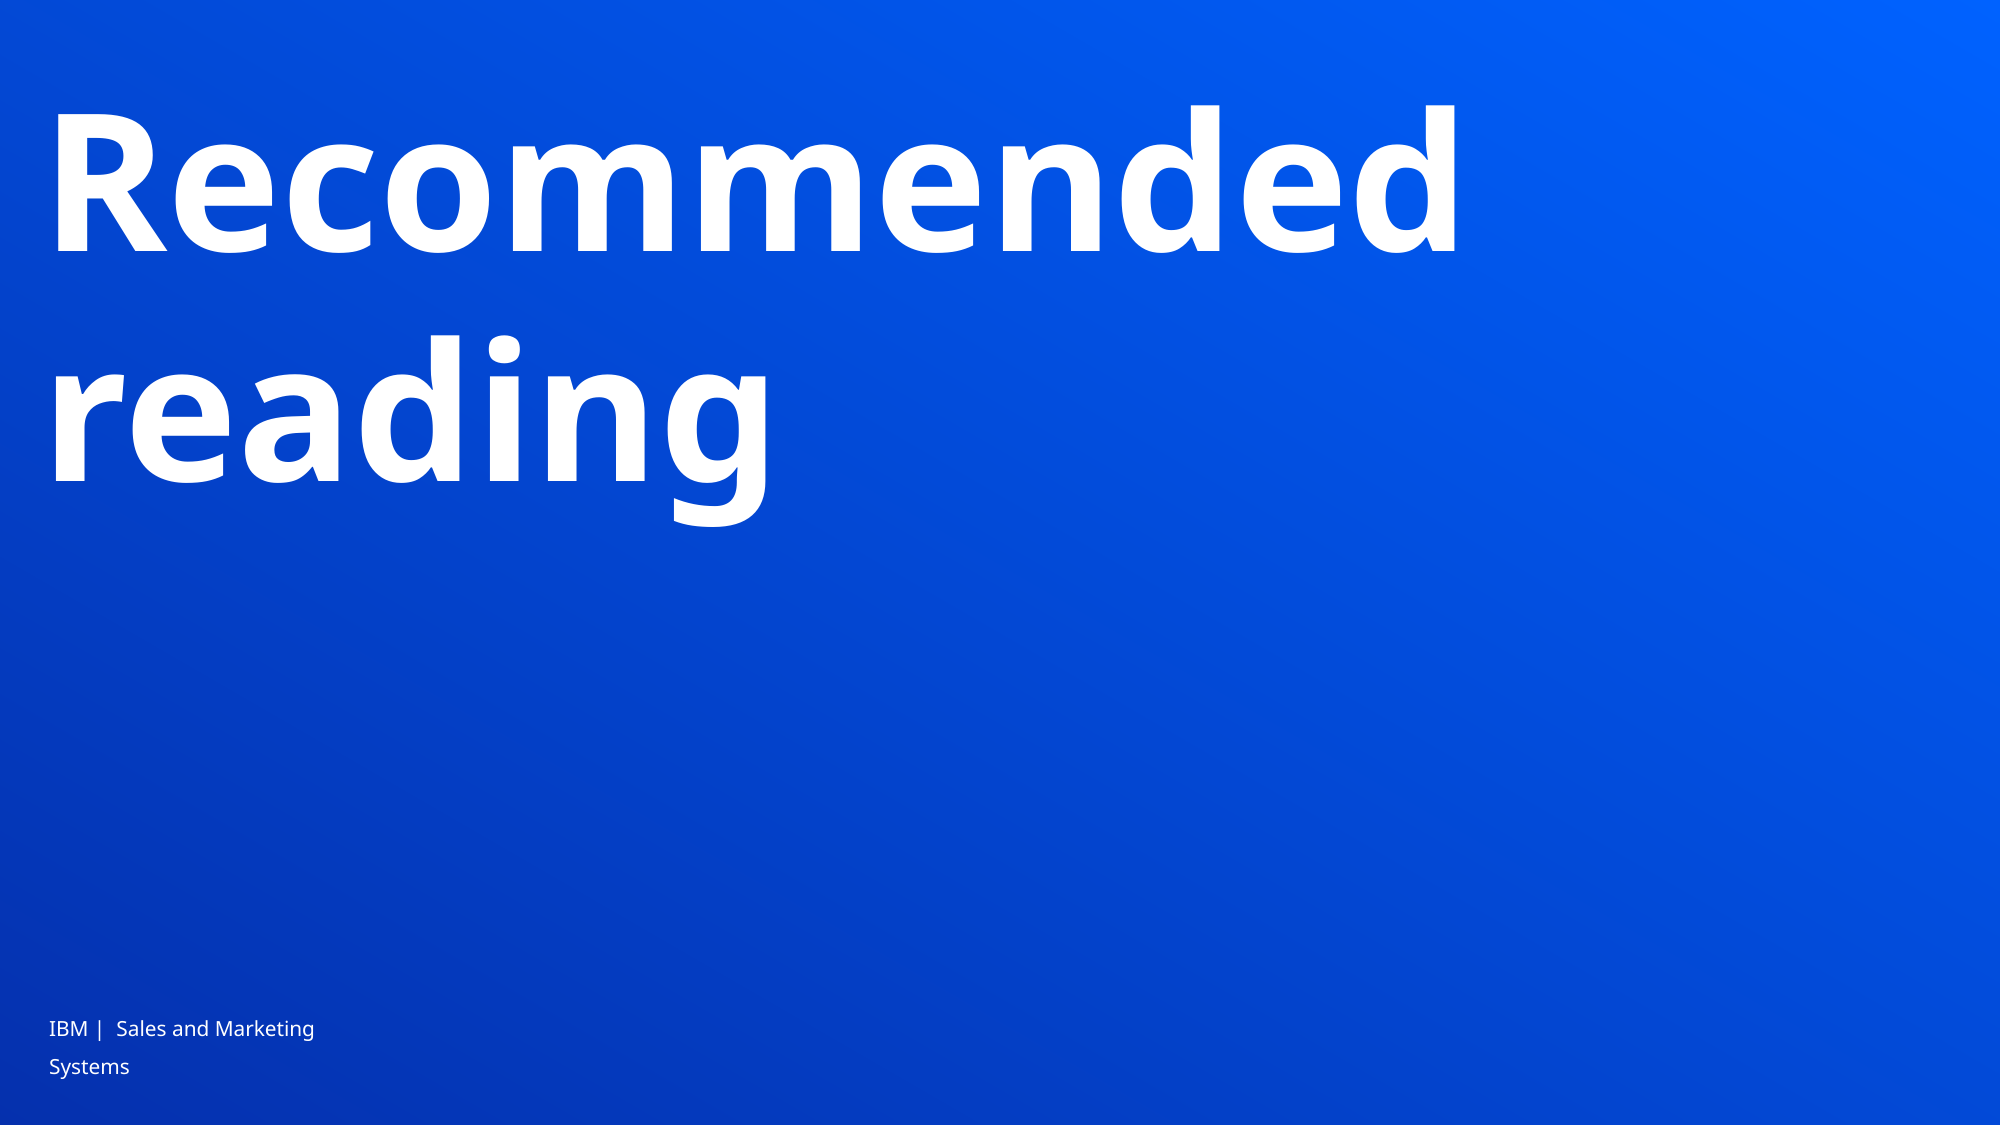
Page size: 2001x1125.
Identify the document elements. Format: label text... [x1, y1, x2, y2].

footer IBM | Sales and Marketing Systems [34, 1050, 406, 1086]
title Recommended reading [26, 52, 1500, 984]
